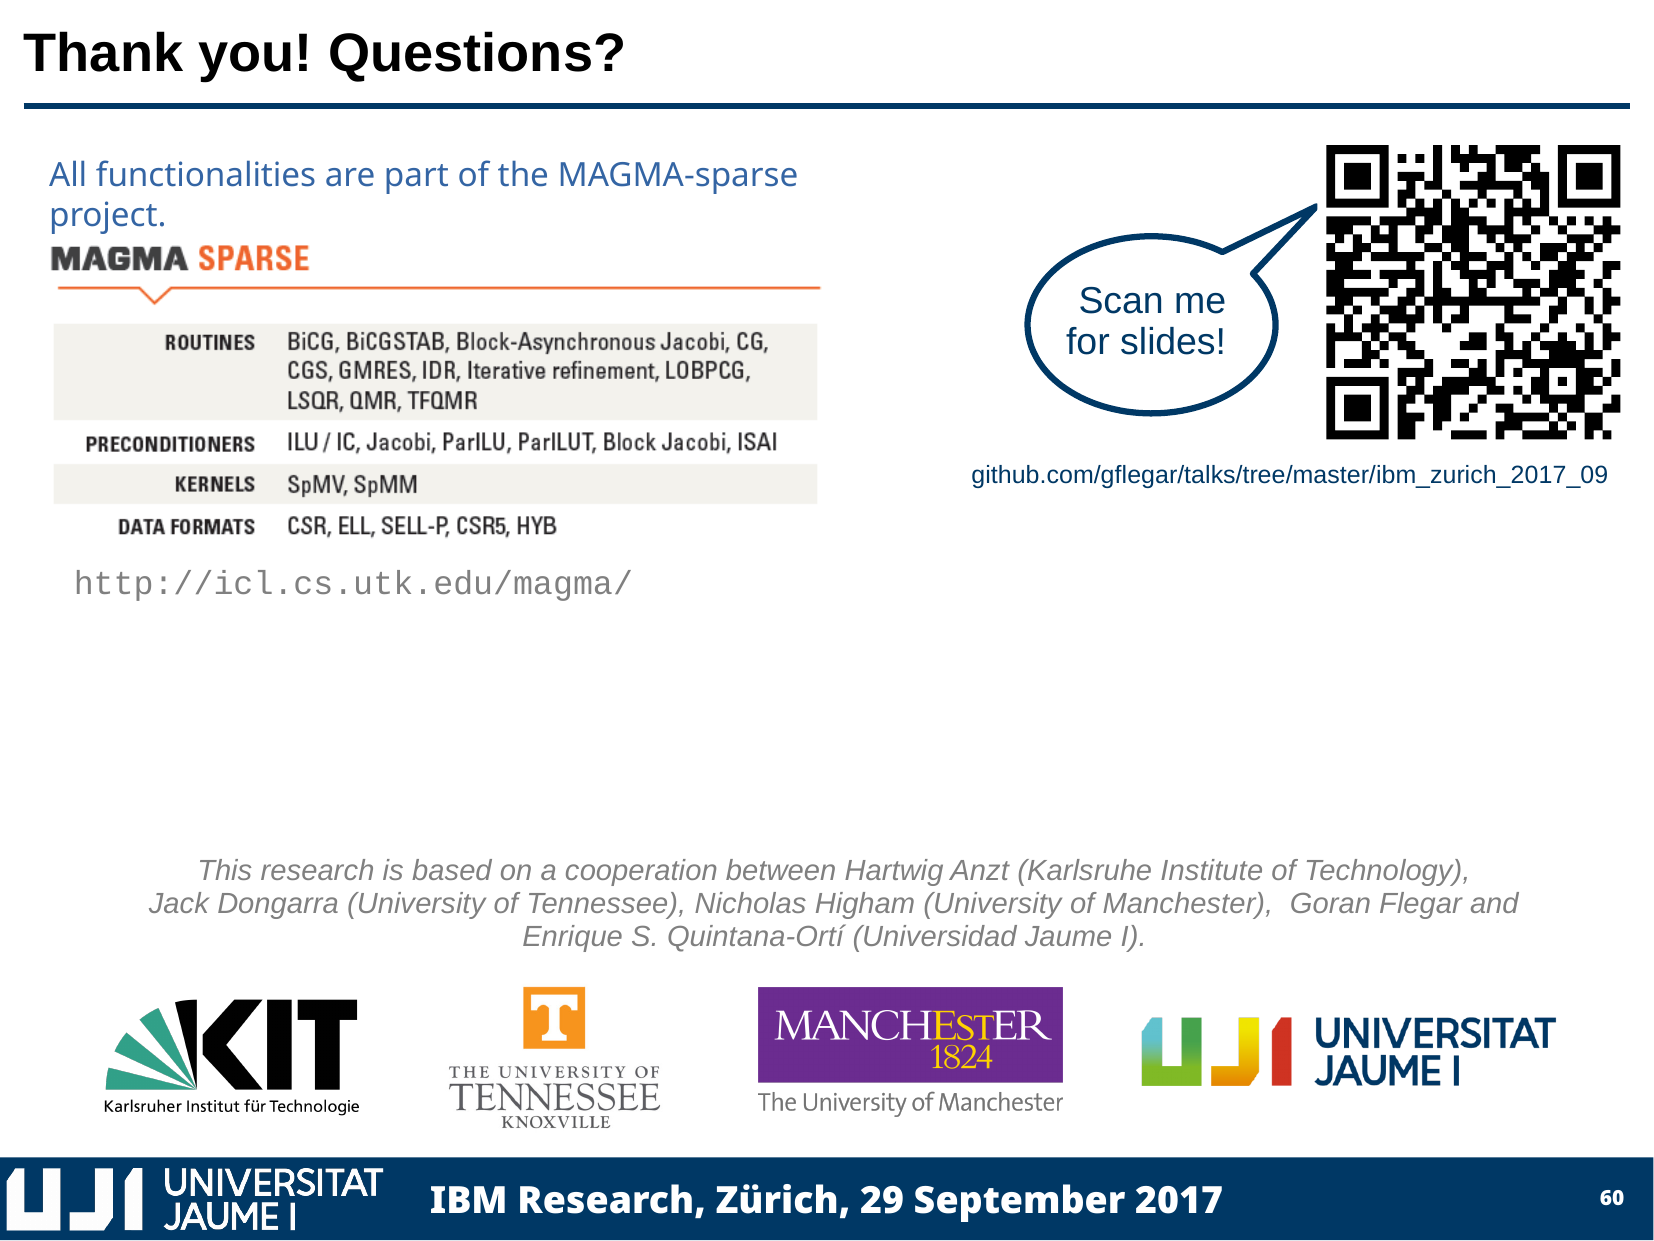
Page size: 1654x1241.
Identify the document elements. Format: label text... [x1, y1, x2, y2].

text_box Scan me for slides! [1051, 271, 1252, 371]
picture [1139, 1009, 1563, 1091]
picture [0, 1158, 390, 1241]
text_box http://icl.cs.utk.edu/magma/ [59, 554, 649, 610]
text_box All functionalities are part of the MAGMA-sparse project. [34, 145, 910, 241]
text_box This research is based on a cooperation between Hartwig Anzt (Karlsruhe Institute of Technology), Jack Dongarra (University of Tennessee), Nicholas Higham (University of Manchester), Goran Flegar and Enrique S. Quintana-Ortí (Universidad Jaume I). [131, 846, 1539, 960]
text_box github.com/gflegar/talks/tree/master/ibm_zurich_2017_09 [956, 453, 1626, 497]
picture [1316, 135, 1630, 449]
picture [758, 987, 1063, 1117]
picture [387, 968, 721, 1156]
picture [103, 993, 361, 1123]
picture [43, 241, 827, 555]
title Thank you! Questions? [23, 0, 1630, 107]
